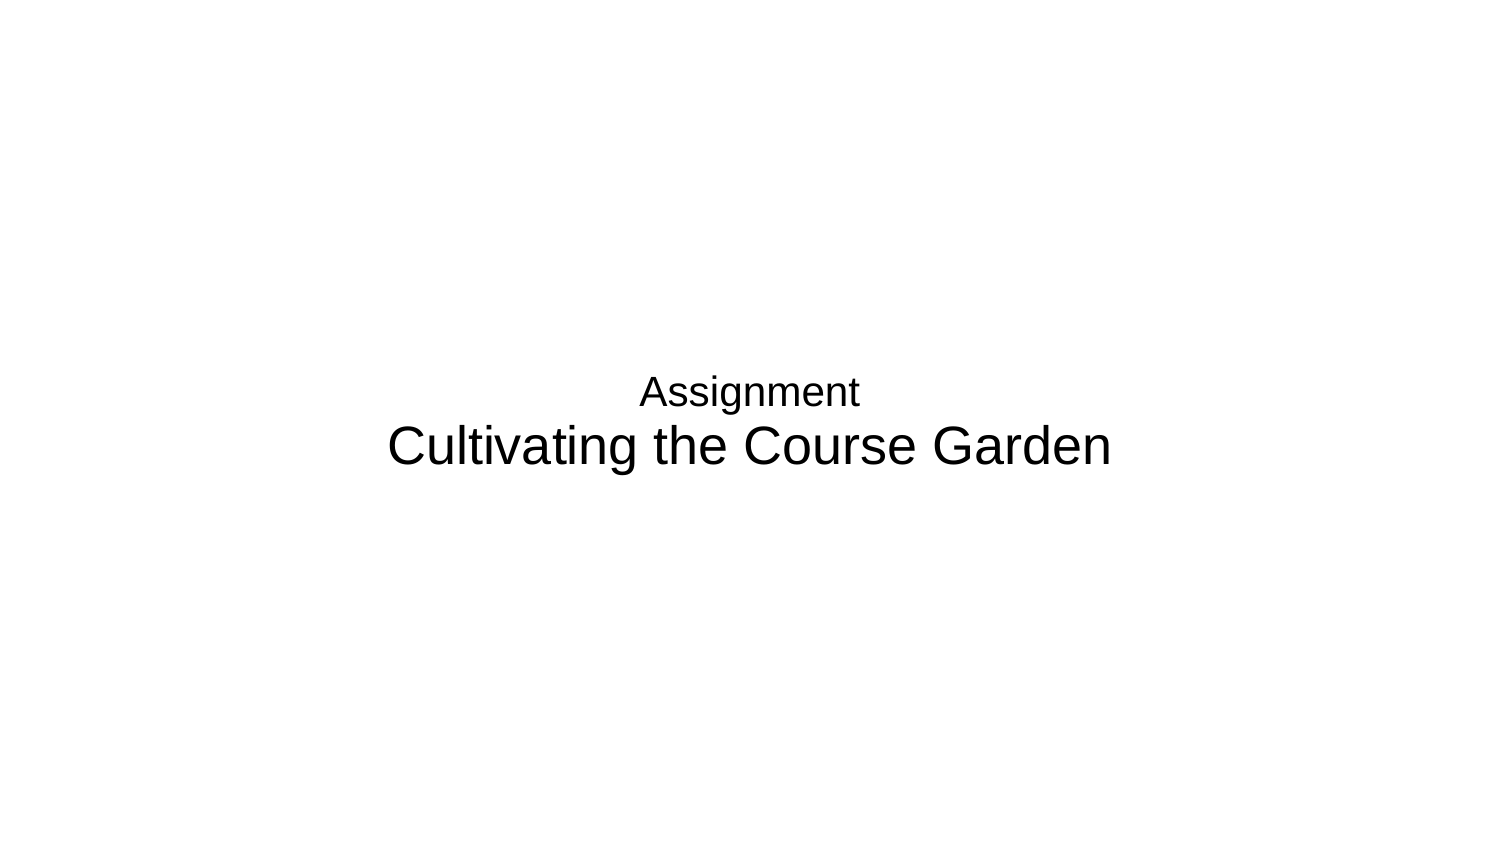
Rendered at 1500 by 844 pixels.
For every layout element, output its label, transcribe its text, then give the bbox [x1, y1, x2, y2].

title Assignment Cultivating the Course Garden [51, 352, 1449, 491]
